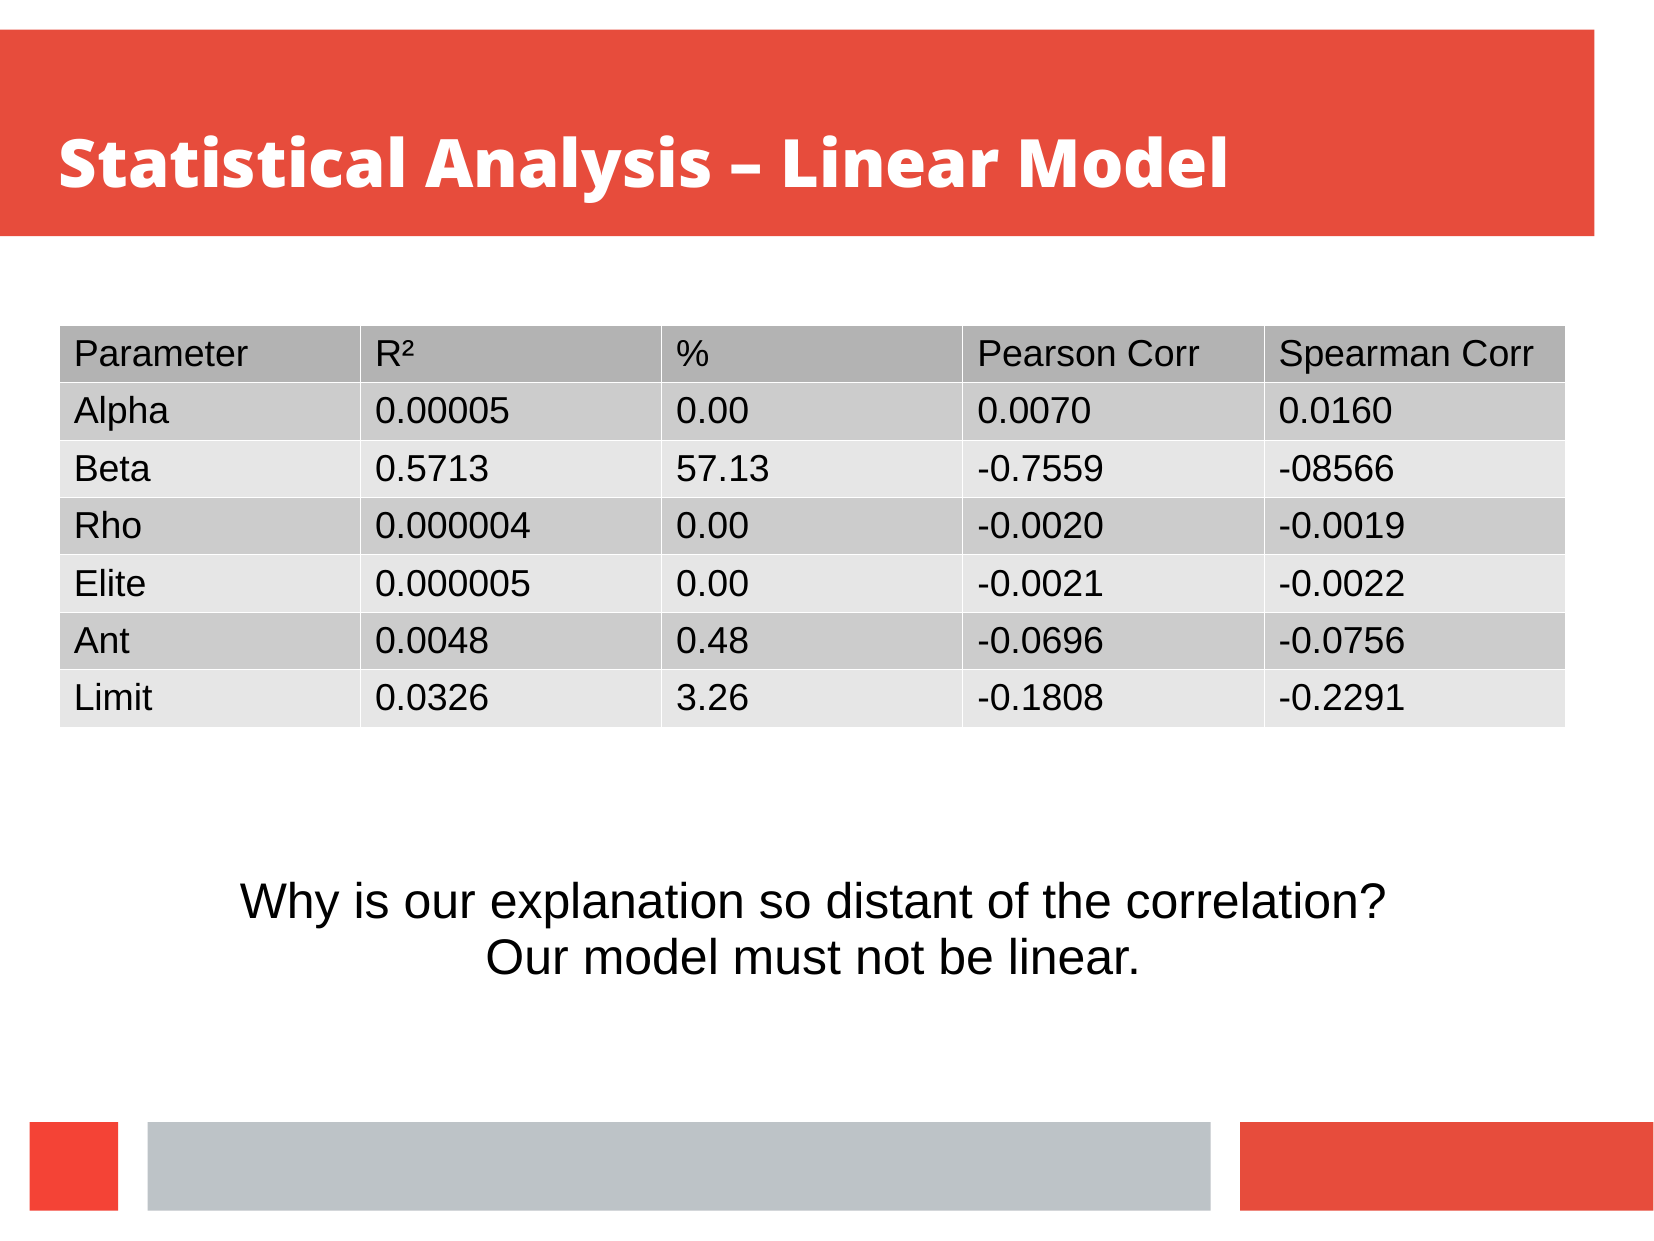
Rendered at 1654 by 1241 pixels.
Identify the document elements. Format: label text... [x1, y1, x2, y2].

table_cell -0.7559 [963, 441, 1264, 497]
table_cell 0.00005 [361, 383, 661, 440]
table_cell Ant [60, 613, 360, 669]
table_cell 0.0070 [963, 383, 1264, 440]
table_cell 0.0048 [361, 613, 661, 669]
table_cell 0.00 [662, 383, 962, 440]
table_header % [662, 326, 962, 382]
table_cell -0.0019 [1265, 498, 1565, 554]
table_cell -08566 [1265, 441, 1565, 497]
table_header Pearson Corr [963, 326, 1264, 382]
table_cell -0.0021 [963, 555, 1264, 612]
table_cell Limit [60, 670, 360, 727]
table_cell 3.26 [662, 670, 962, 727]
table_cell 0.0160 [1265, 383, 1565, 440]
title Statistical Analysis – Linear Model [59, 59, 1595, 207]
table_cell 0.0326 [361, 670, 661, 727]
table_cell 0.000004 [361, 498, 661, 554]
table_cell 0.5713 [361, 441, 661, 497]
table_cell -0.0756 [1265, 613, 1565, 669]
table_cell Beta [60, 441, 360, 497]
table_cell -0.1808 [963, 670, 1264, 727]
table_cell 0.00 [662, 555, 962, 612]
table_cell Elite [60, 555, 360, 612]
table_cell 0.000005 [361, 555, 661, 612]
table_cell -0.0696 [963, 613, 1264, 669]
table_cell -0.0022 [1265, 555, 1565, 612]
table_cell Rho [60, 498, 360, 554]
table_header Spearman Corr [1265, 326, 1565, 382]
table_cell 57.13 [662, 441, 962, 497]
text_box Why is our explanation so distant of the correlation? Our model must not be linear. [225, 866, 1426, 1051]
table_cell 0.48 [662, 613, 962, 669]
table_header R² [361, 326, 661, 382]
table_cell 0.00 [662, 498, 962, 554]
table_cell -0.2291 [1265, 670, 1565, 727]
table_header Parameter [60, 326, 360, 382]
table_cell Alpha [60, 383, 360, 440]
table_cell -0.0020 [963, 498, 1264, 554]
